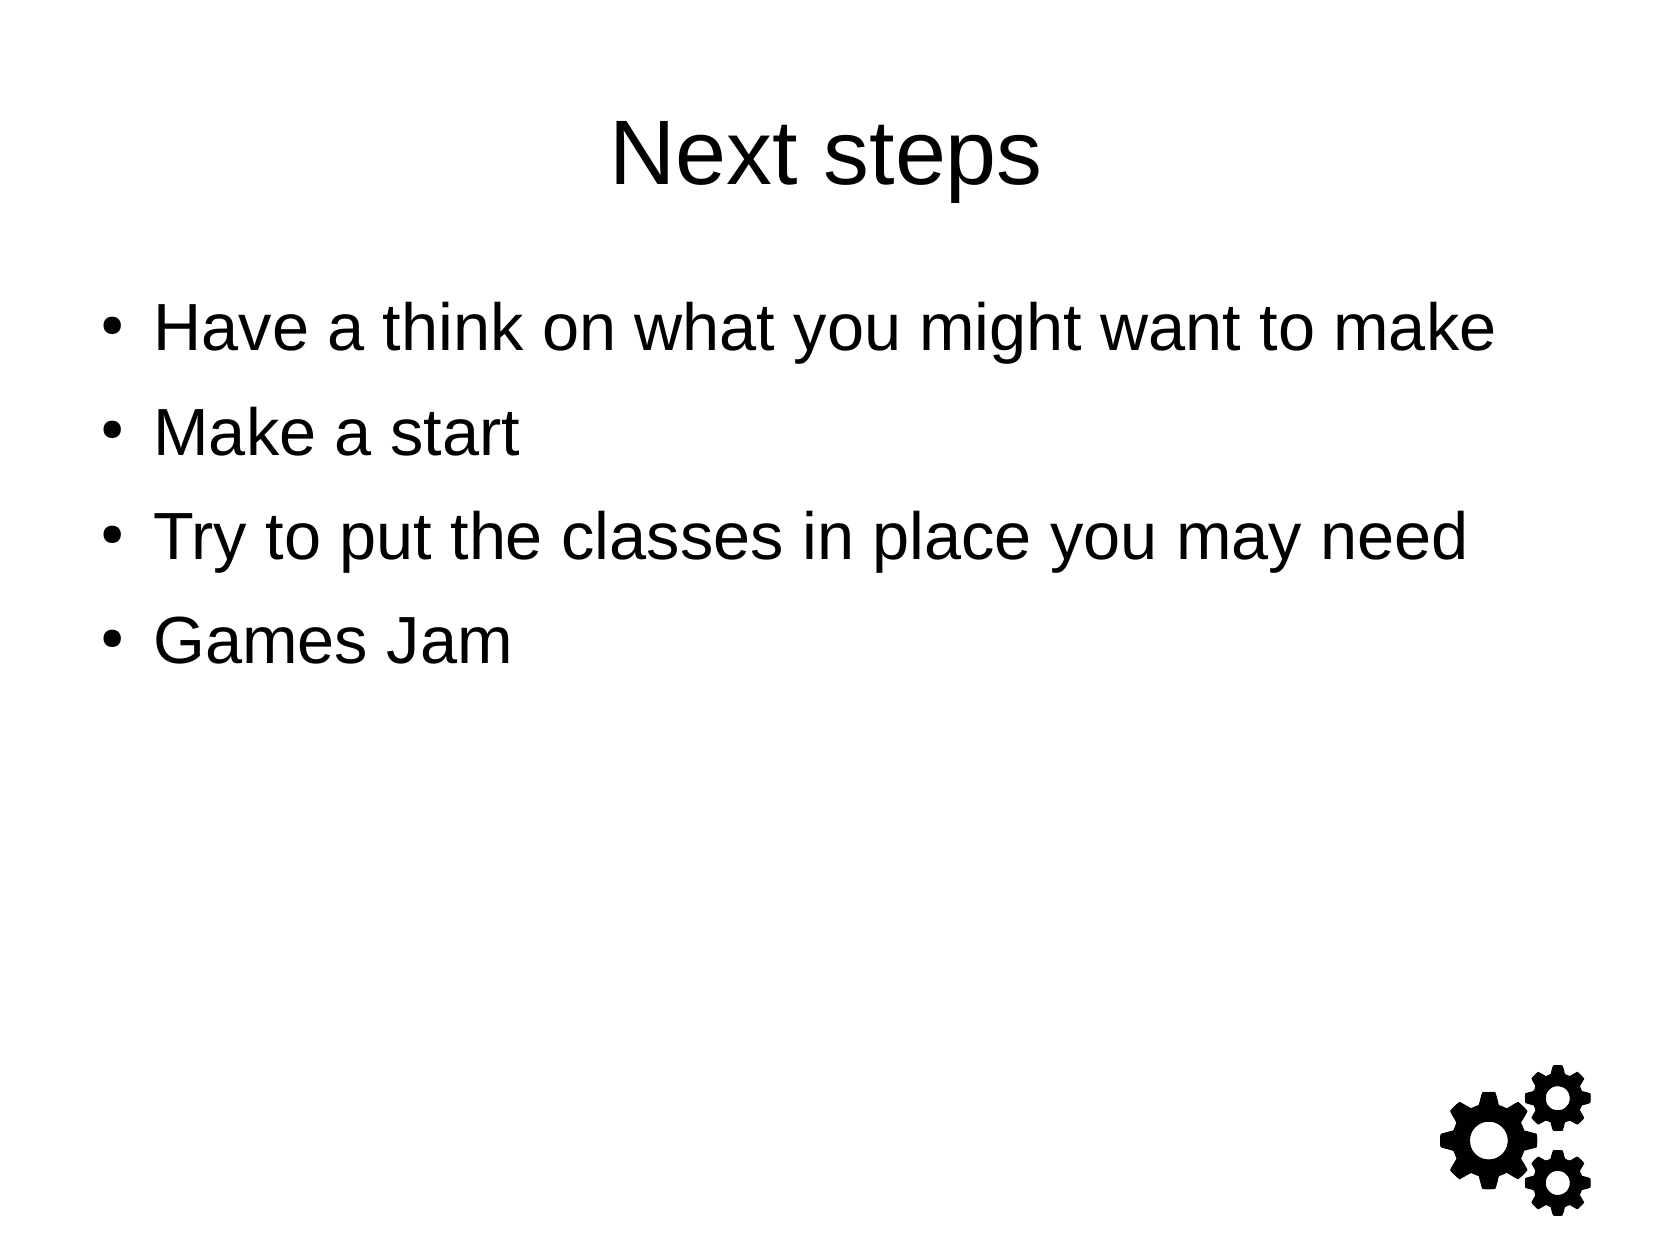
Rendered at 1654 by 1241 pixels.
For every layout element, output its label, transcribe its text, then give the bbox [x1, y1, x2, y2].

title Next steps [82, 49, 1571, 257]
list Have a think on what you might want to make Make a start Try to put the classes in place you may need Games Jam [82, 290, 1571, 1010]
picture [1440, 1065, 1591, 1216]
